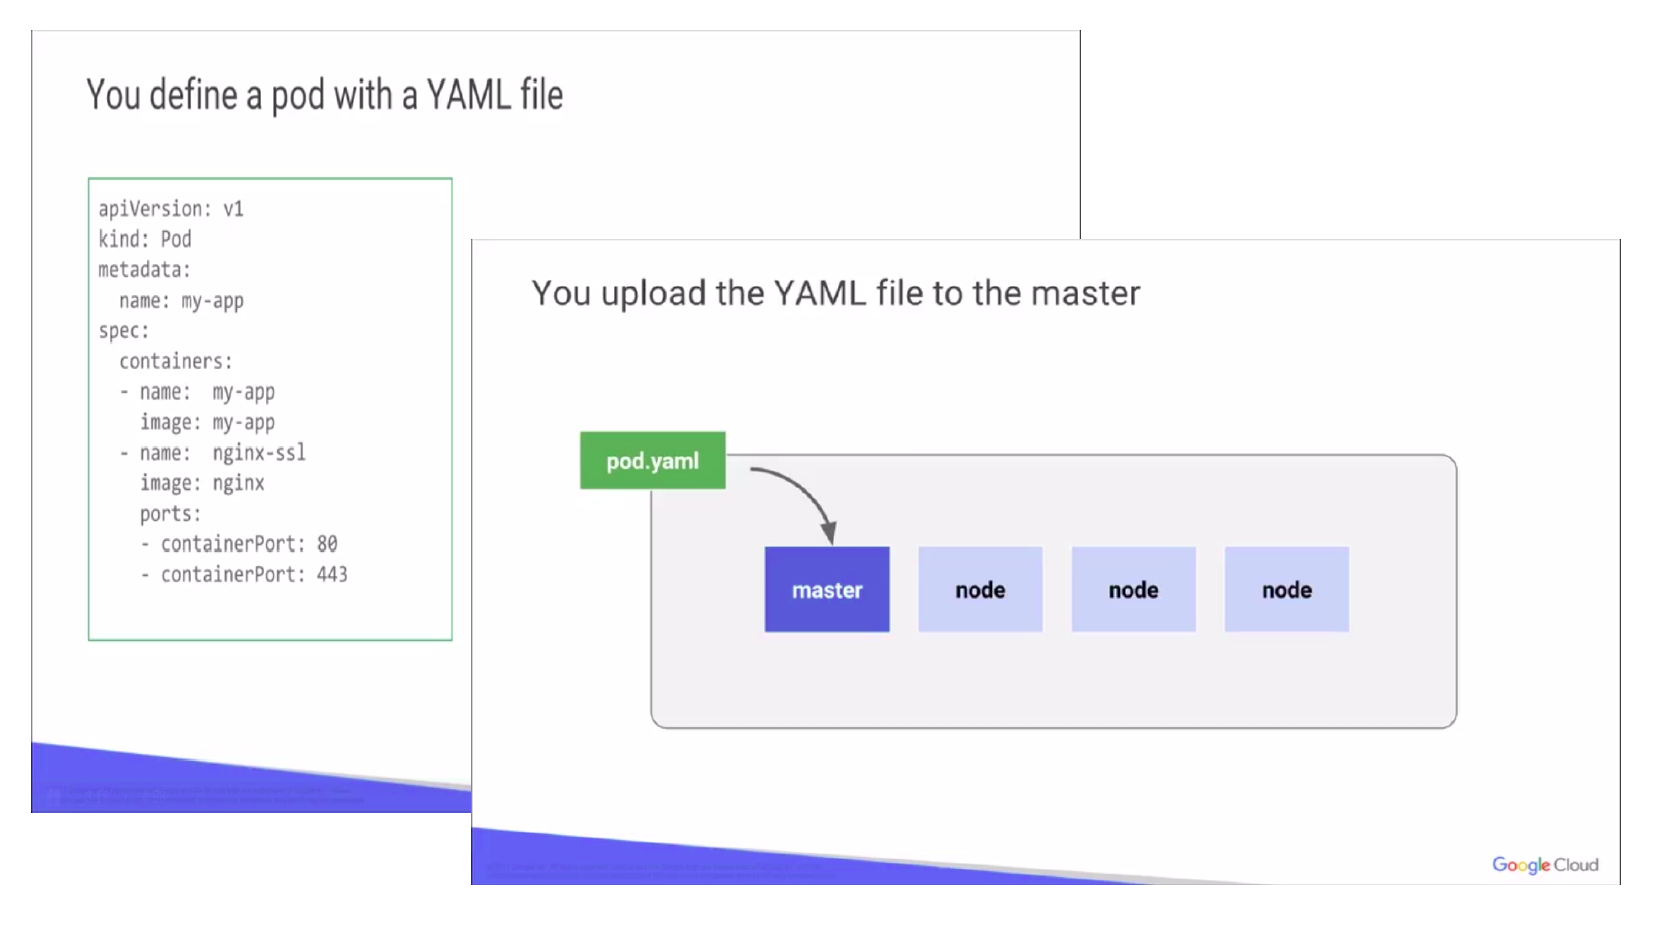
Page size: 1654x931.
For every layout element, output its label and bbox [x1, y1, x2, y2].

picture [31, 30, 1621, 886]
